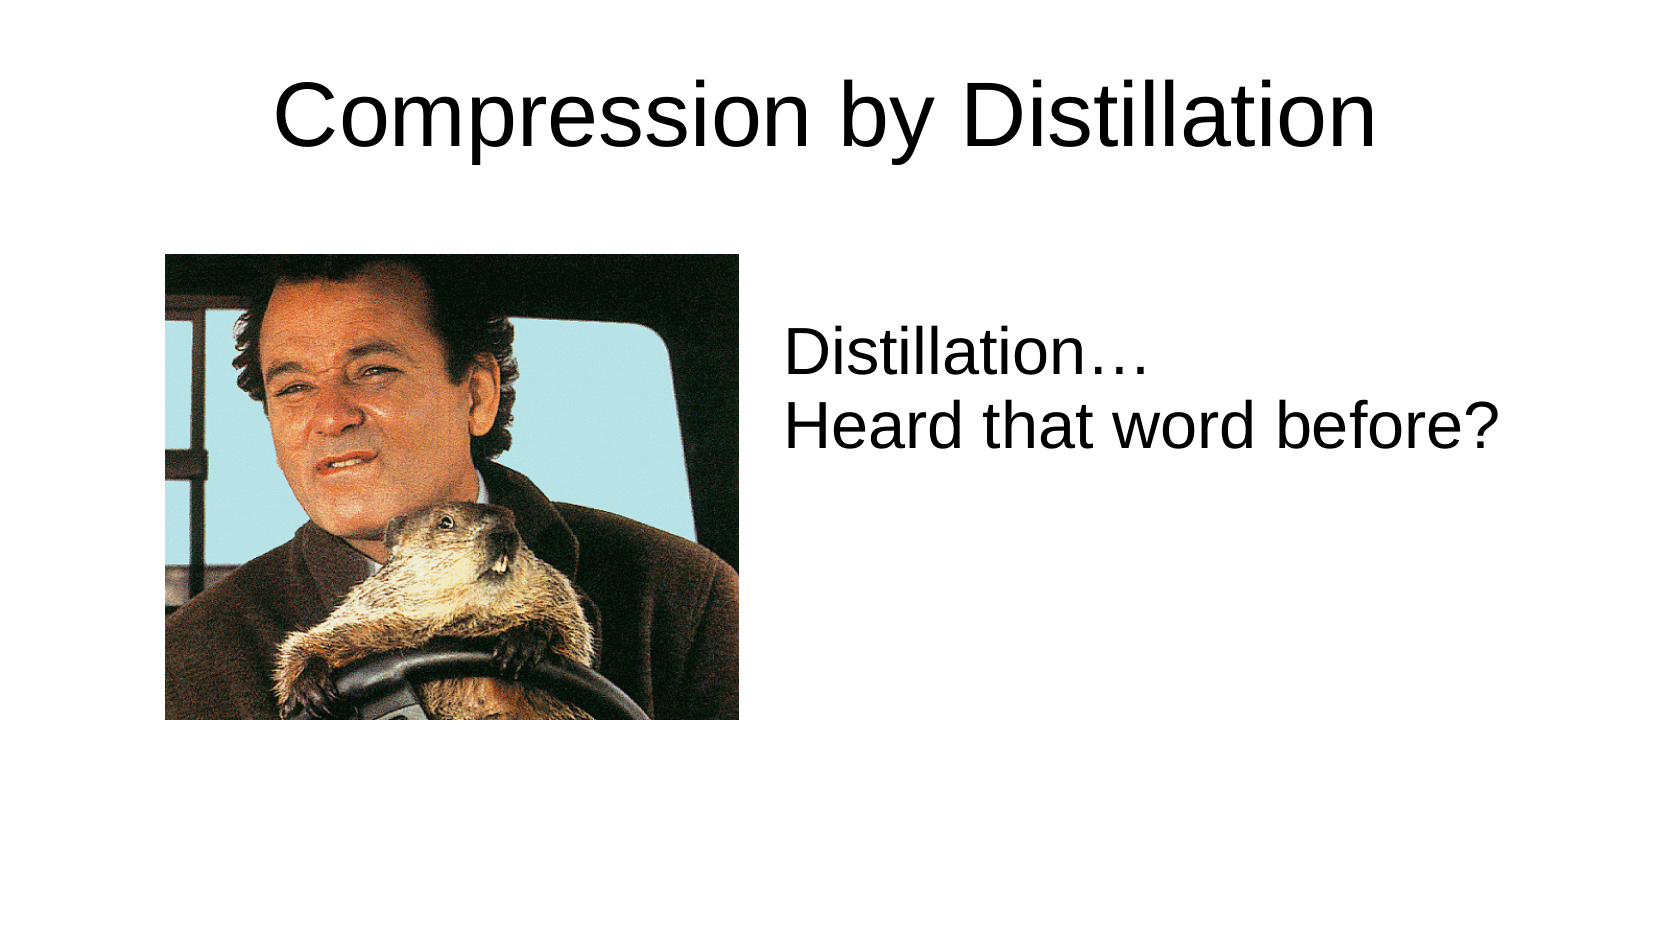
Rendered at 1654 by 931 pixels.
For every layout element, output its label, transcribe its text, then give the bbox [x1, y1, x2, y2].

subtitle Distillation… Heard that word before? [783, 276, 1654, 501]
title Compression by Distillation [82, 37, 1571, 193]
picture [165, 254, 739, 721]
